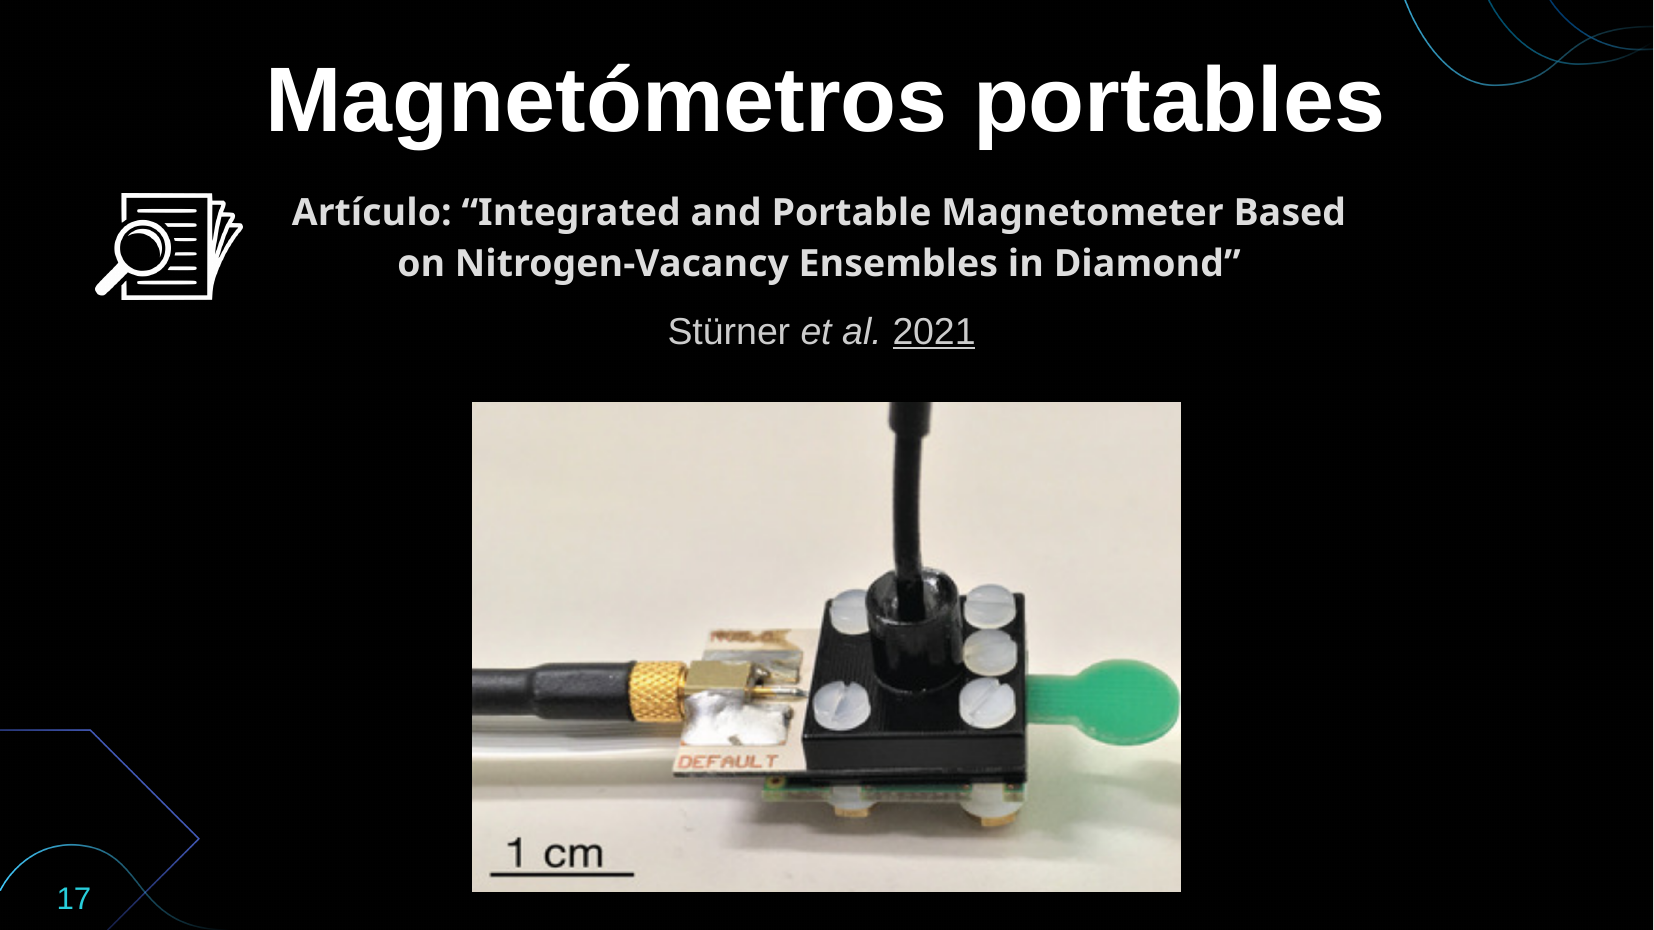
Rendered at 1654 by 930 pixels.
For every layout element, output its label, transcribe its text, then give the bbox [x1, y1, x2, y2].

text_box Magnetómetros portables [250, 40, 1403, 159]
text_box <number> [42, 873, 215, 930]
text_box Artículo: “Integrated and Portable Magnetometer Based on Nitrogen-Vacancy Ensembles in Diamond” [277, 177, 1376, 295]
picture [0, 0, 1654, 930]
text_box Stürner et al. 2021 [652, 302, 1001, 361]
